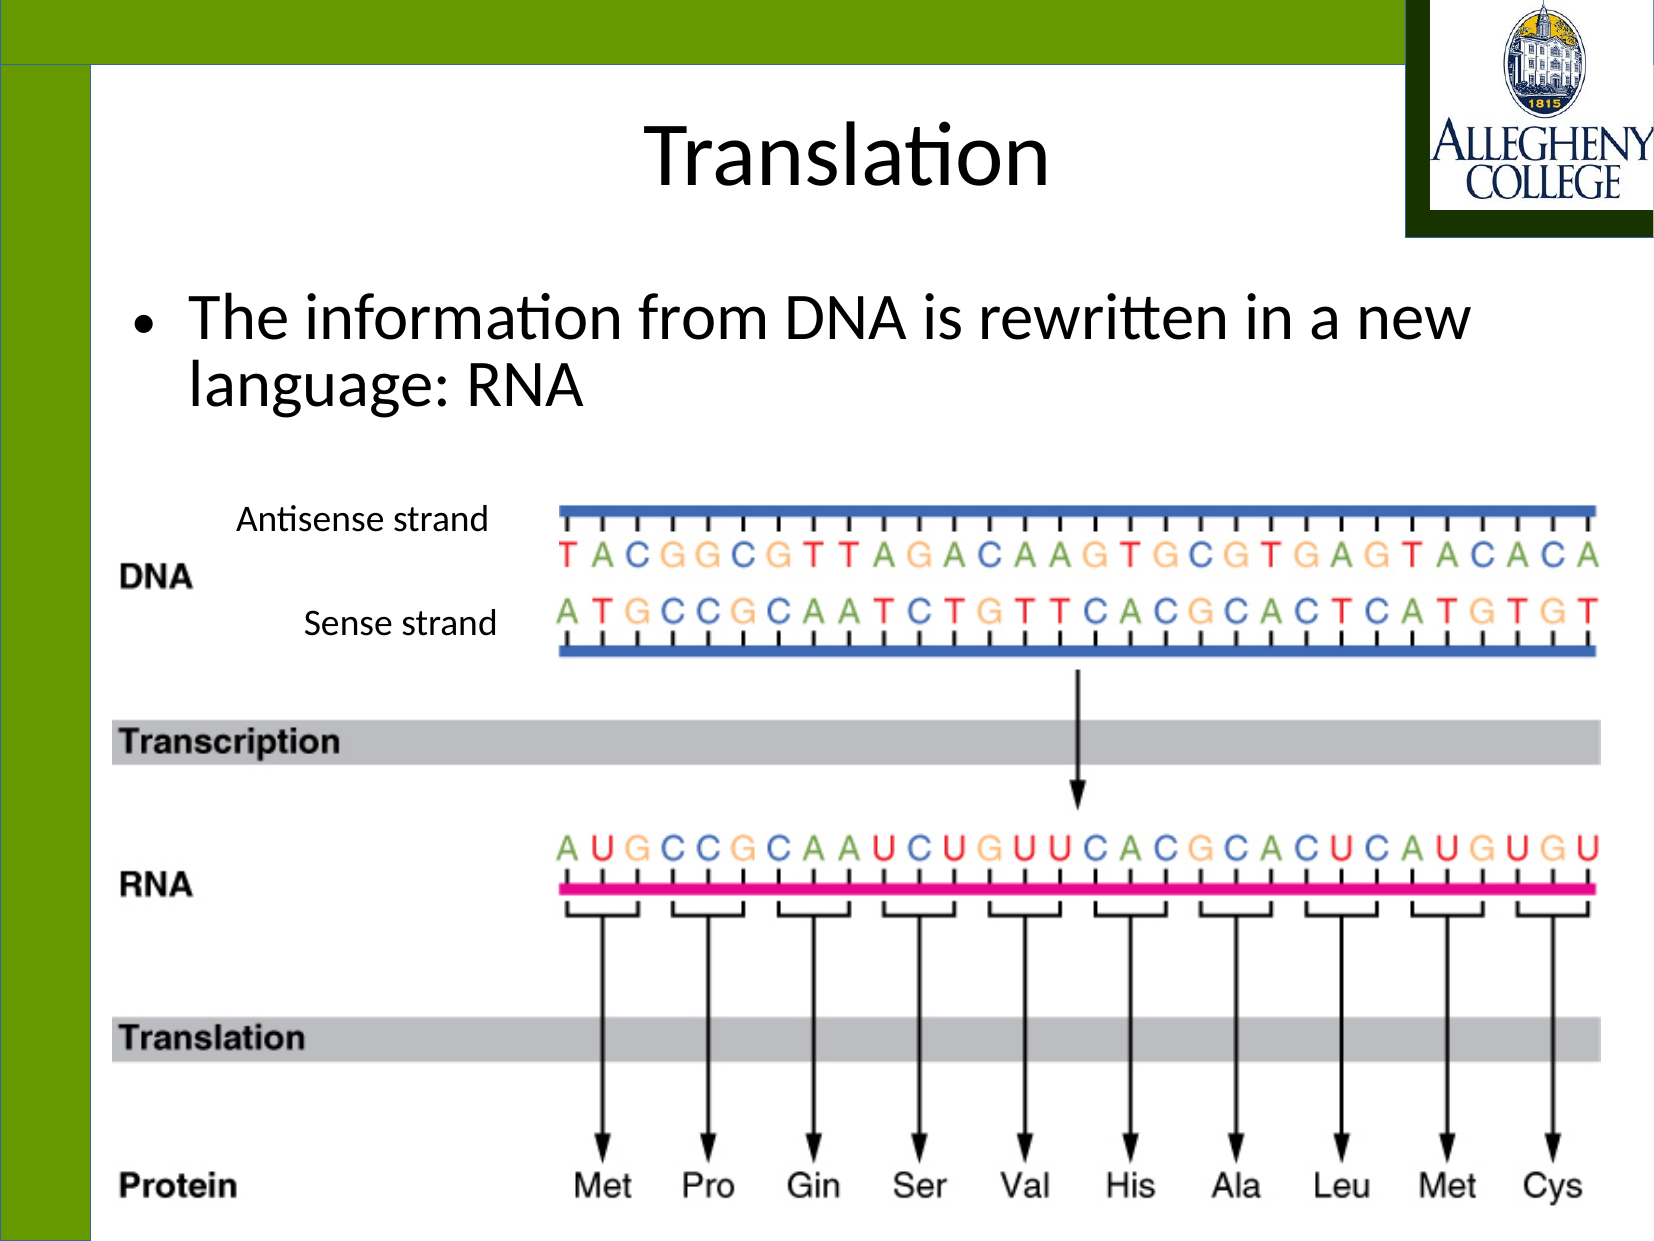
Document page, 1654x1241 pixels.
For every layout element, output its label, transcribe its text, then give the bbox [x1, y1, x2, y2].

picture [112, 442, 1601, 1217]
text_box Antisense strand [221, 486, 559, 547]
text_box The information from DNA is rewritten in a new language: RNA [117, 282, 1501, 452]
title [91, 65, 1571, 257]
text_box [0, 0, 1654, 1241]
text_box Sense strand [288, 590, 555, 651]
picture [1430, 0, 1654, 210]
title Translation [401, 75, 1294, 221]
